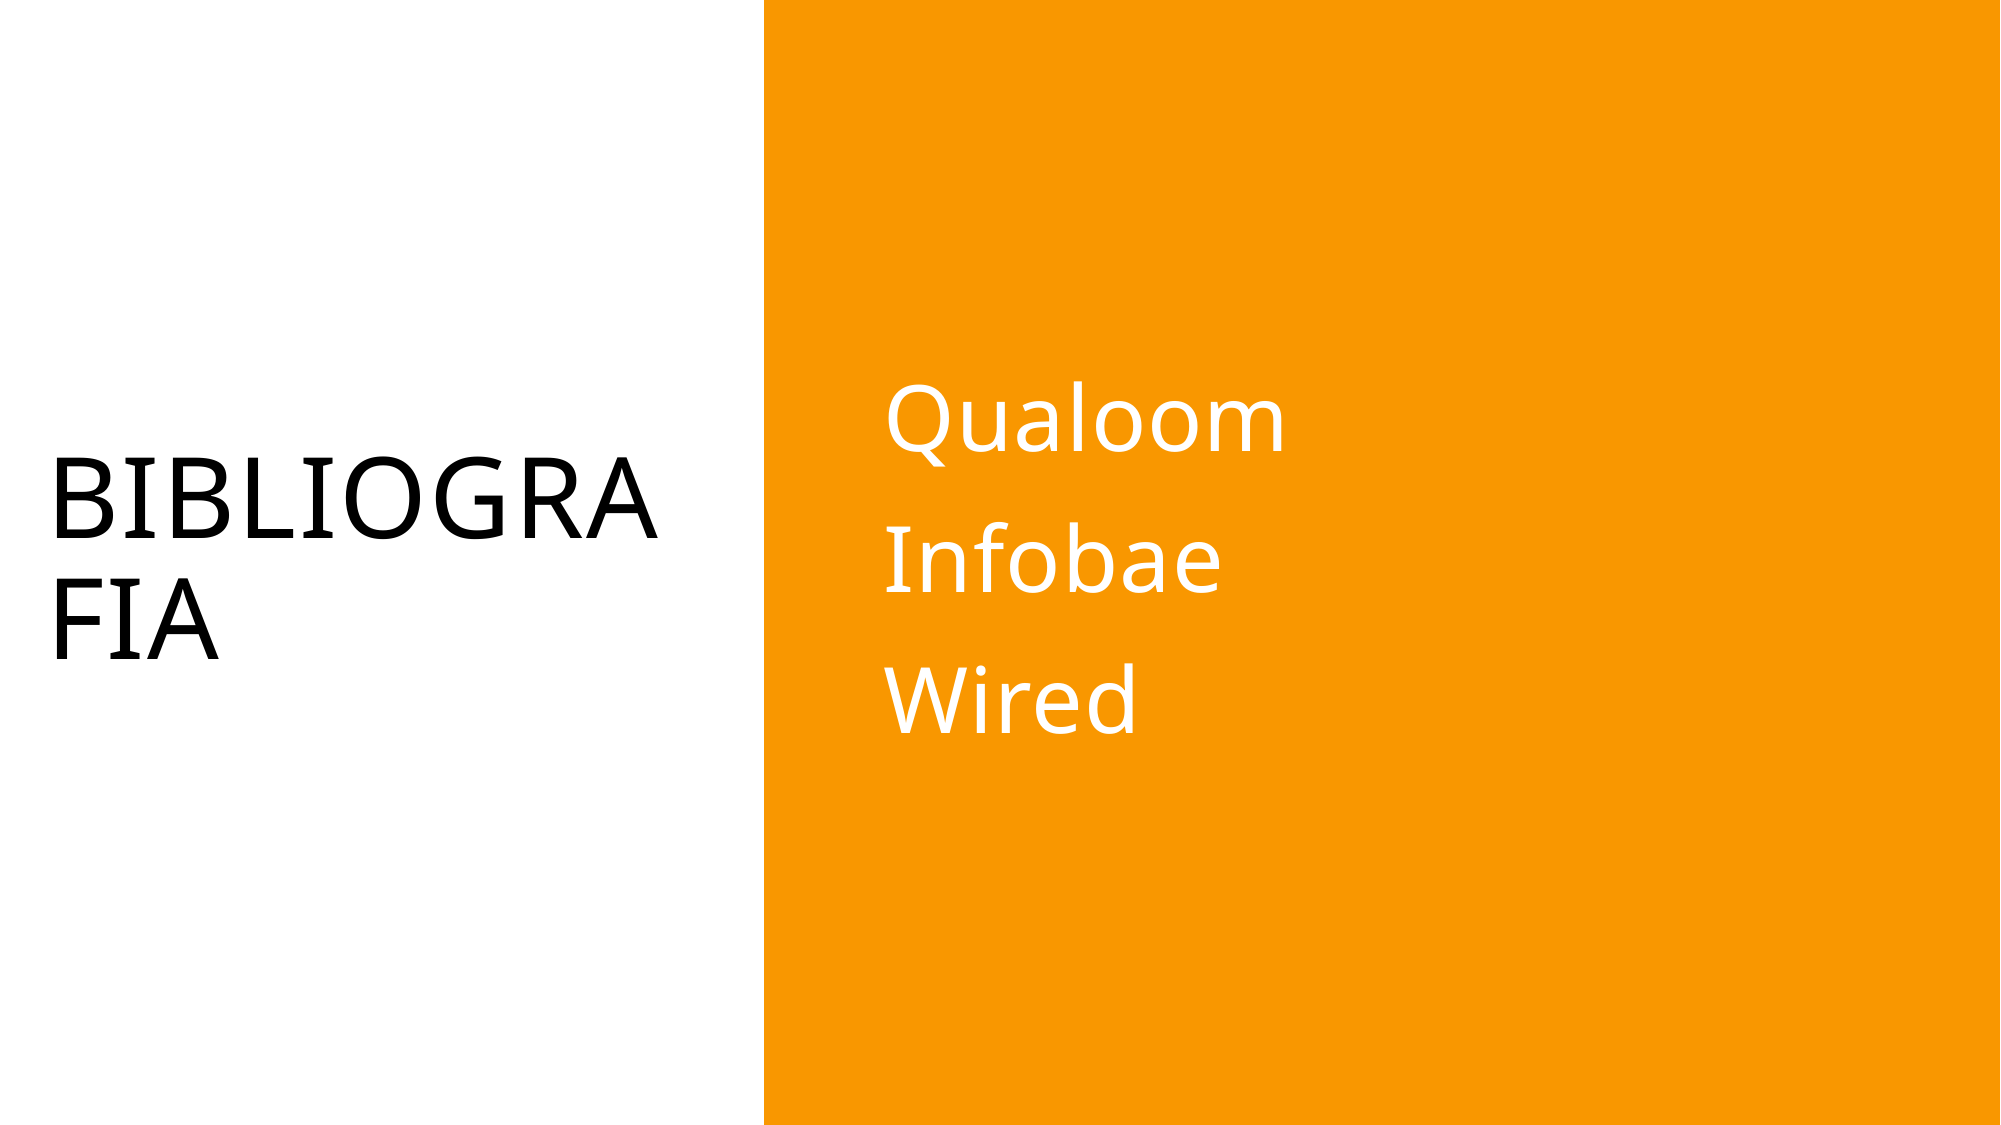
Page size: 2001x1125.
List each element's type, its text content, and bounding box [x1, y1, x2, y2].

text_box [0, 0, 2000, 1125]
title Bibliografia [31, 105, 734, 1020]
list Qualoom Infobae Wired [868, 105, 1842, 1020]
